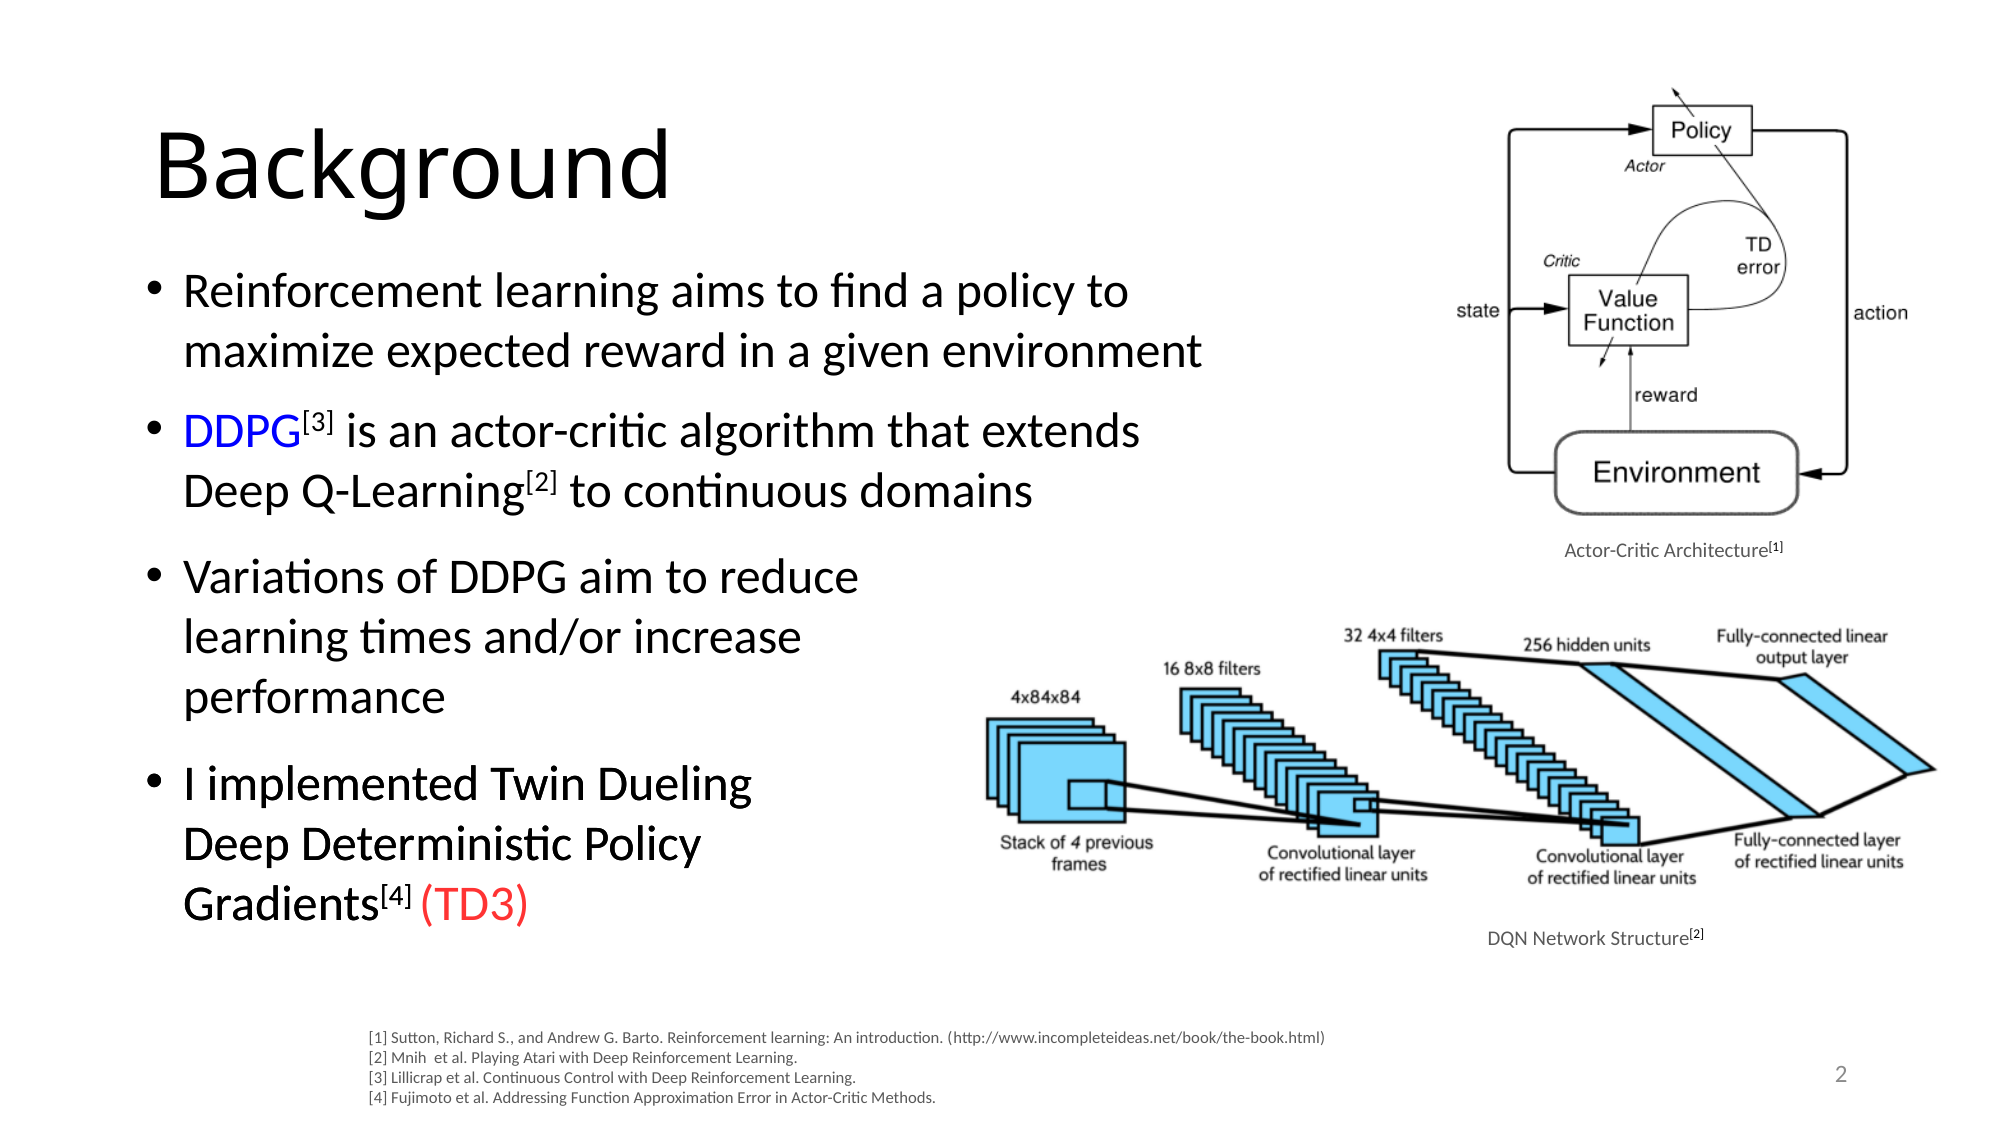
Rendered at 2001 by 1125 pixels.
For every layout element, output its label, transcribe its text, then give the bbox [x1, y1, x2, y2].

text_box DDPG[3] is an actor-critic algorithm that extends Deep Q-Learning[2] to continuous domains [130, 389, 1230, 551]
text_box I implemented Twin Dueling Deep Deterministic Policy Gradients[4] (TD3) [130, 743, 885, 1036]
title Background [137, 59, 1863, 278]
list Reinforcement learning aims to find a policy to maximize expected reward in a given environment [130, 249, 1261, 551]
picture [930, 616, 1953, 902]
slide_number <number> [1412, 1042, 1863, 1103]
text_box Actor-Critic Architecture[1] [1454, 528, 1893, 571]
text_box DQN Network Structure[2] [1376, 915, 1815, 958]
picture [1437, 79, 1934, 528]
text_box Variations of DDPG aim to reduce learning times and/or increase performance [130, 551, 885, 743]
text_box [1] Sutton, Richard S., and Andrew G. Barto. Reinforcement learning: An introduction. (http://www.incompleteideas.net/book/the-book.html) [2] Mnih et al. Playing Atari with Deep Reinforcement Learning. [3] Lillicrap et al. Continuous Control with Deep Reinforcement Learning. [4] Fujimoto et al. Addressing Function Approximation Error in Actor-Critic Methods. [353, 1019, 1912, 1115]
